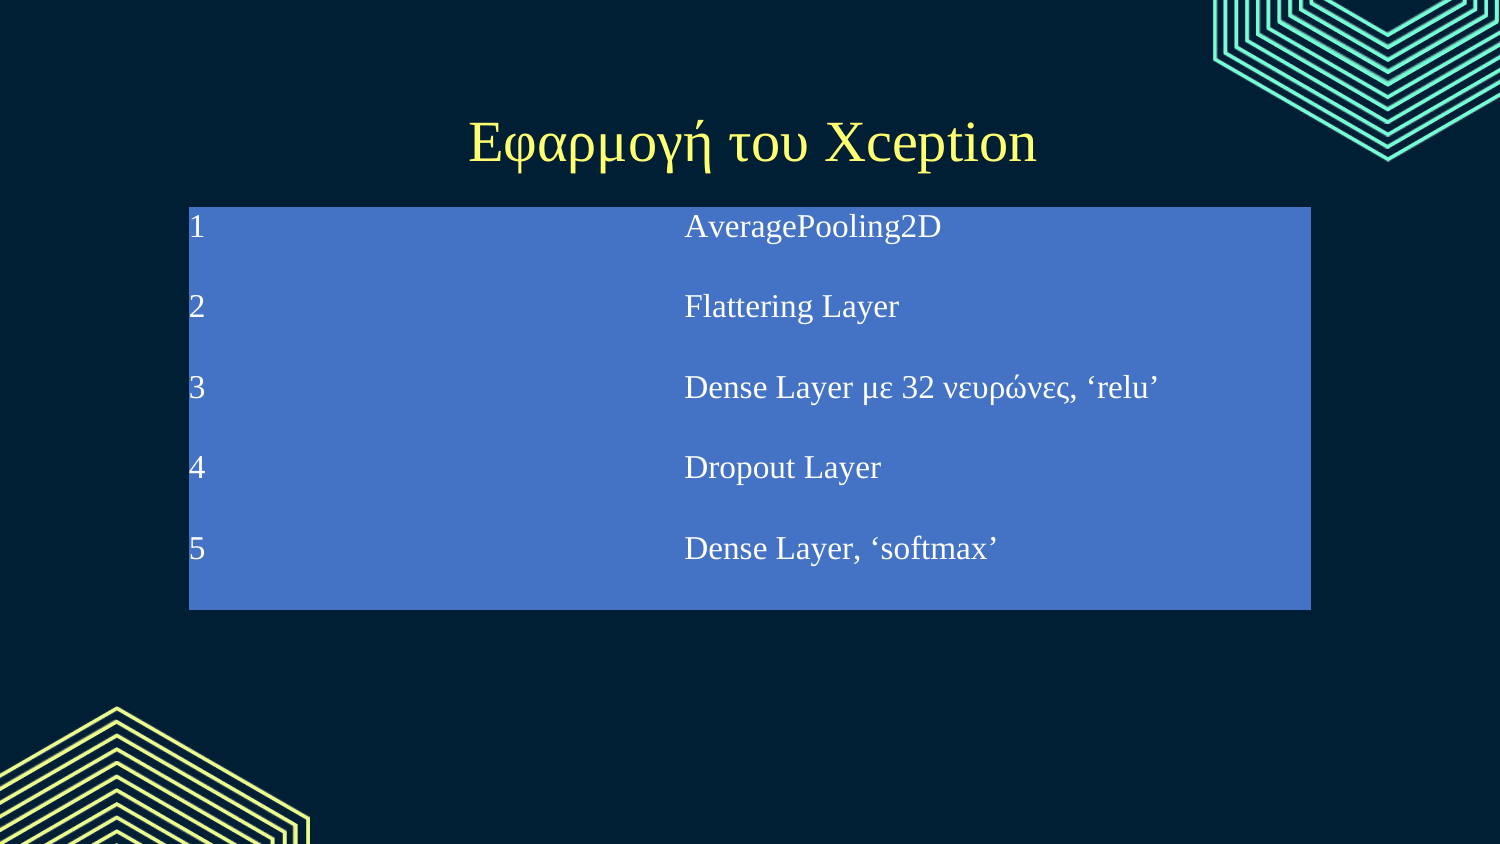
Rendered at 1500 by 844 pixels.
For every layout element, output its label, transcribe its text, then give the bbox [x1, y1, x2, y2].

table_cell [387, 530, 684, 610]
table_cell [387, 288, 684, 369]
table_cell 3 [189, 369, 387, 449]
table_cell Dropout Layer [684, 449, 1311, 530]
title Εφαρμογή του Xception [116, 88, 1390, 137]
table_cell 5 [189, 530, 387, 610]
table_cell 4 [191, 461, 198, 471]
table_cell 2 [189, 288, 387, 369]
table_cell [387, 369, 684, 449]
table_cell Dense Layer με 32 νευρώνες, ‘relu’ [684, 369, 1311, 449]
table_header AveragePooling2D [684, 207, 1311, 288]
table_cell Flattering Layer [684, 288, 1311, 369]
table_header 1 [189, 207, 387, 288]
table_cell 4 [189, 449, 387, 530]
table_header [387, 207, 684, 288]
table_cell [387, 449, 684, 530]
table_cell Dense Layer, ‘softmax’ [684, 530, 1311, 610]
